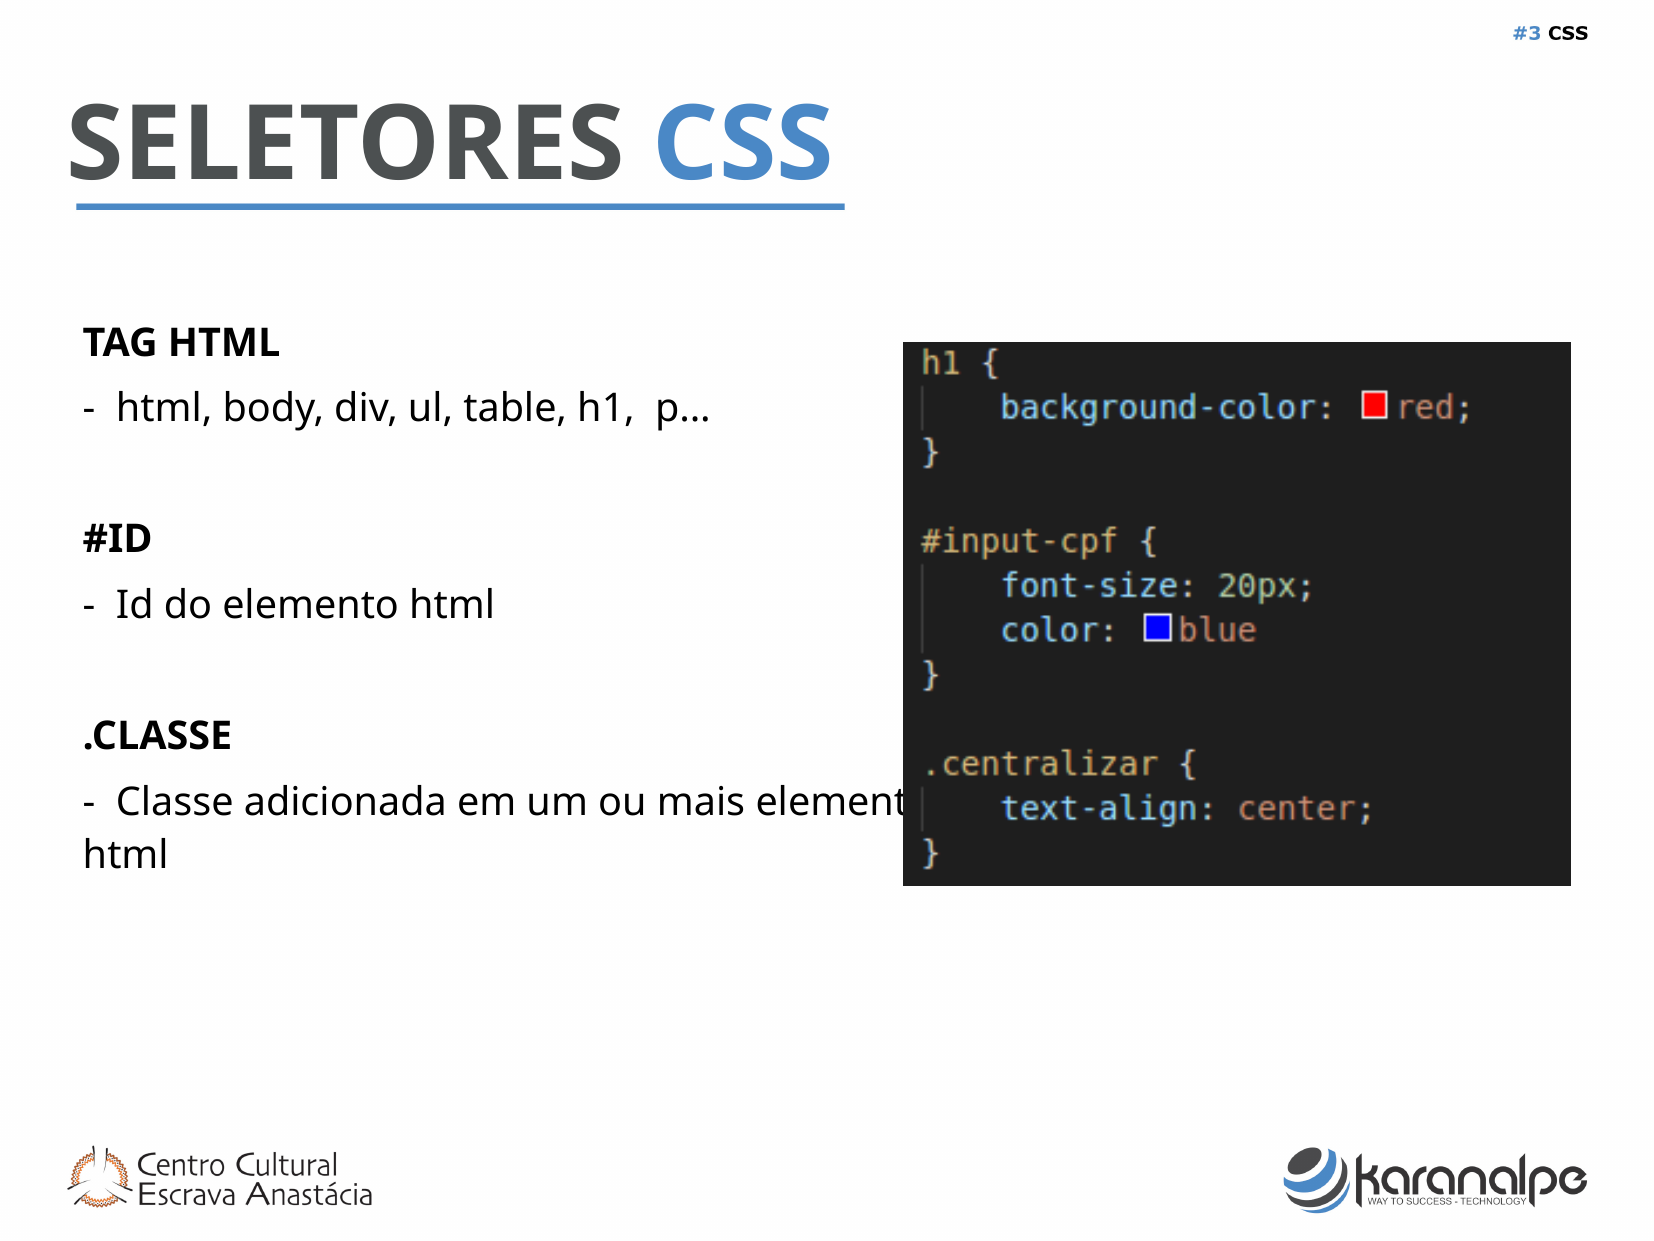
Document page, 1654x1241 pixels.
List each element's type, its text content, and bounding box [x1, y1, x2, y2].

title SELETORES CSS [66, 35, 1555, 243]
picture [0, 0, 1654, 1241]
list TAG HTML - html, body, div, ul, table, h1, p... #ID - Id do elemento html .CLASSE - Classe adicionada em um ou mais elementos html [82, 313, 969, 1063]
